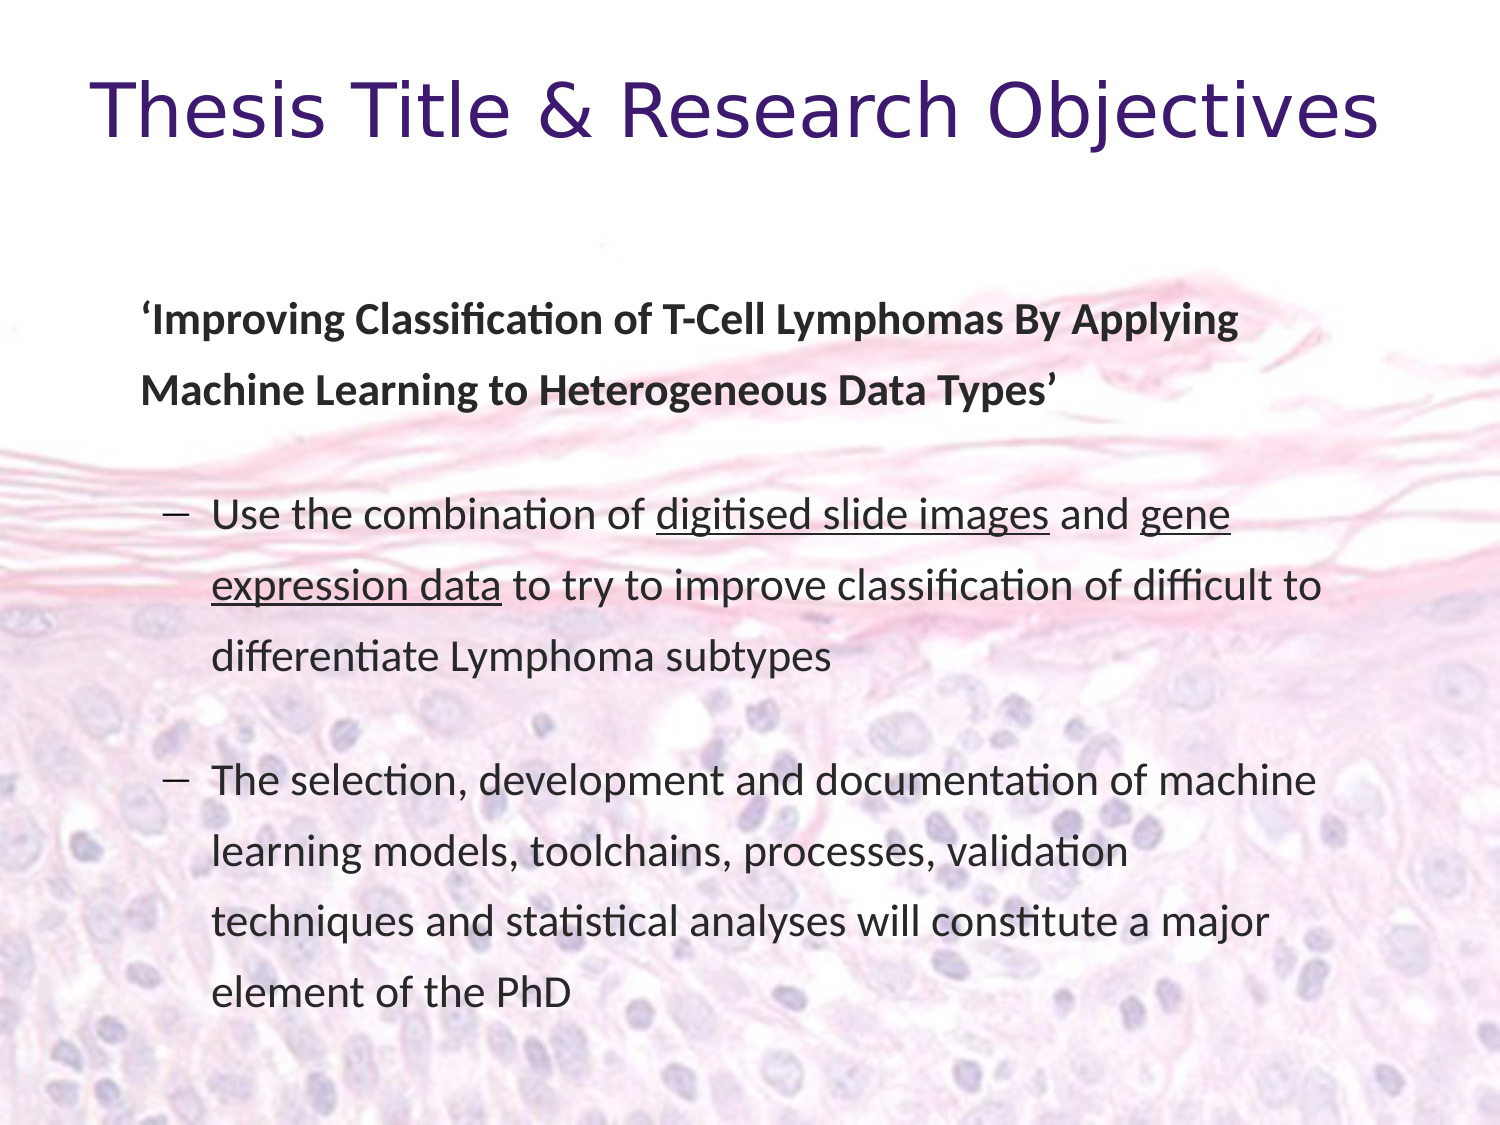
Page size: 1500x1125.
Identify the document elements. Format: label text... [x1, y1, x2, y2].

list ‘Improving Classification of T-Cell Lymphomas By Applying Machine Learning to Heterogeneous Data Types’ Use the combination of digitised slide images and gene expression data to try to improve classification of difficult to differentiate Lymphoma subtypes The selection, development and documentation of machine learning models, toolchains, processes, validation techniques and statistical analyses will constitute a major element of the PhD [140, 275, 1329, 871]
picture [0, 124, 1500, 1125]
title Thesis Title & Research Objectives [75, 45, 1423, 171]
